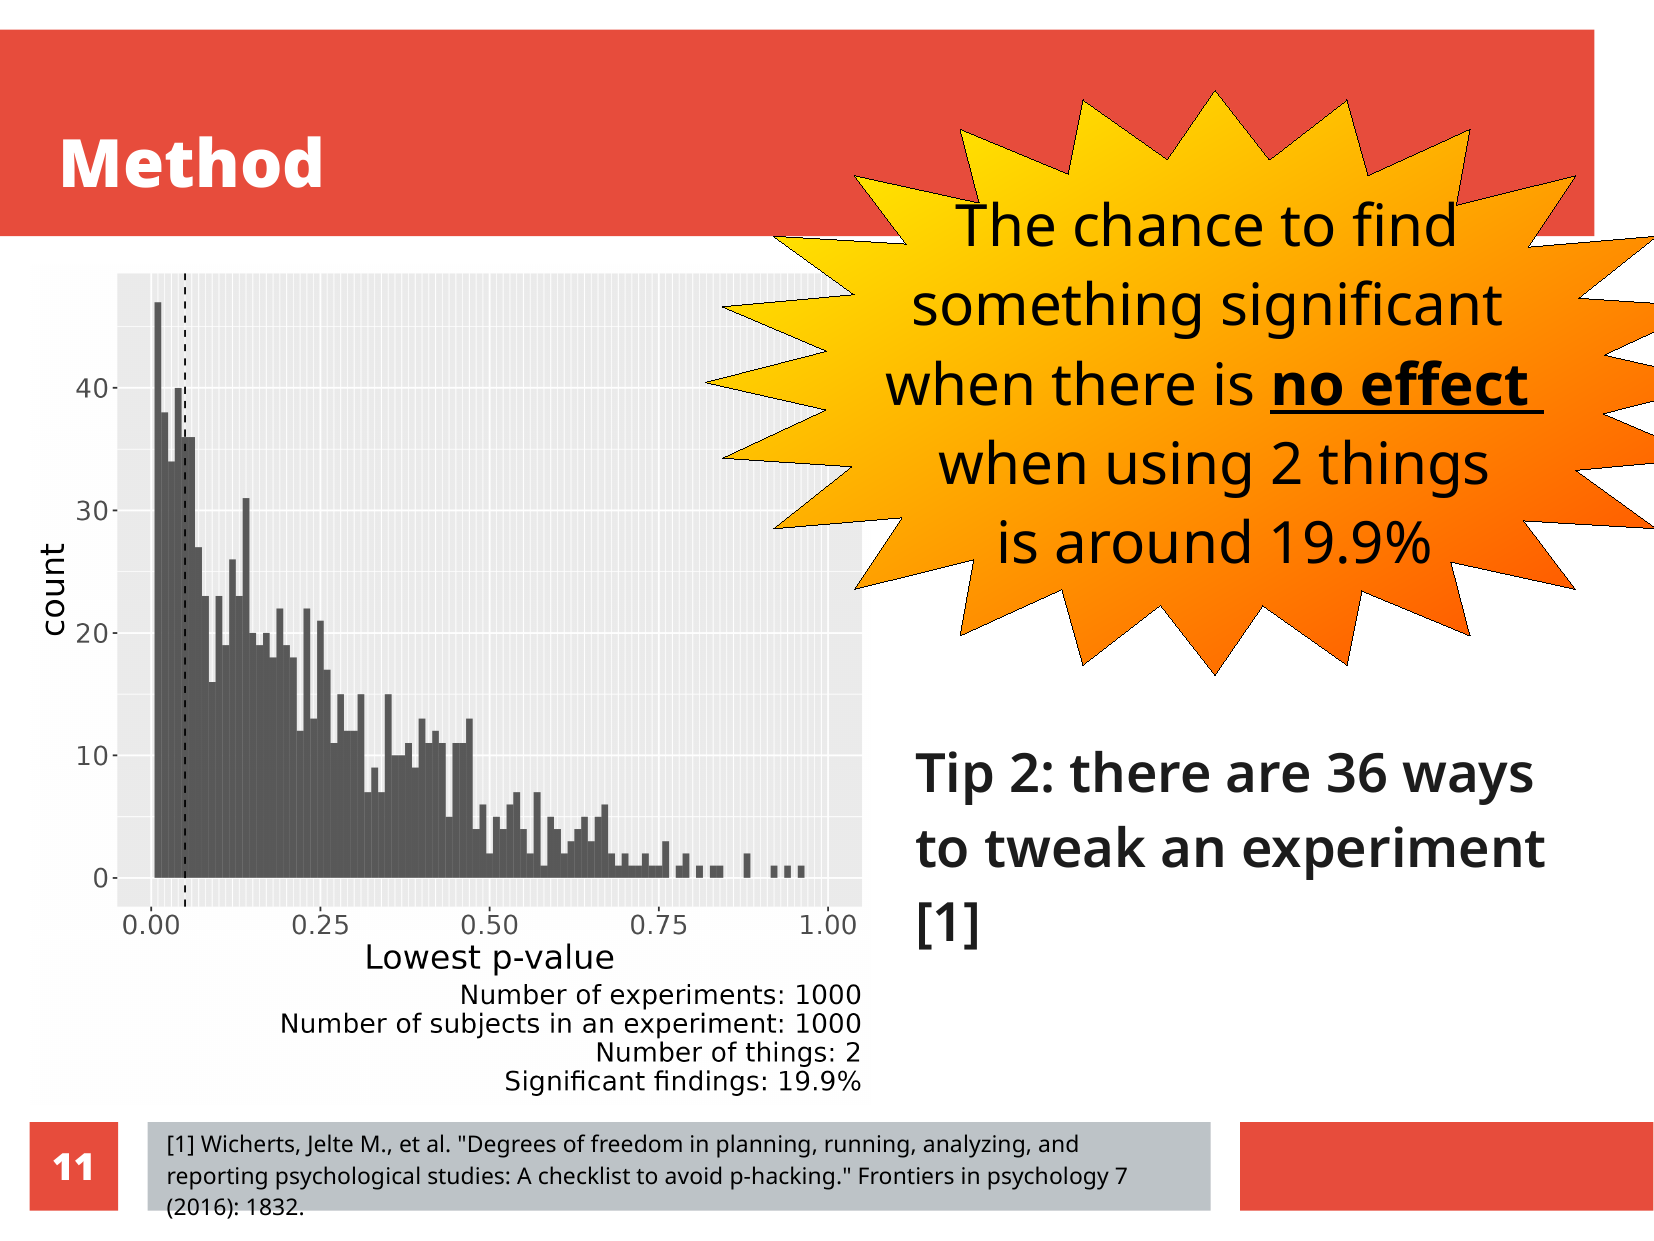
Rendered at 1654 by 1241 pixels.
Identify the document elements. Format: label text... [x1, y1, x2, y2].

picture [30, 264, 871, 1105]
text_box The chance to find something significant when there is no effect when using 2 things is around 19.9% [705, 90, 1654, 676]
title Method [59, 59, 1595, 207]
list Tip 2: there are 36 ways to tweak an experiment [1] [915, 735, 1565, 1093]
text_box [1] Wicherts, Jelte M., et al. "Degrees of freedom in planning, running, analyzing, and reporting psychological studies: A checklist to avoid p-hacking." Frontiers in psychology 7 (2016): 1832. [151, 1120, 1201, 1217]
